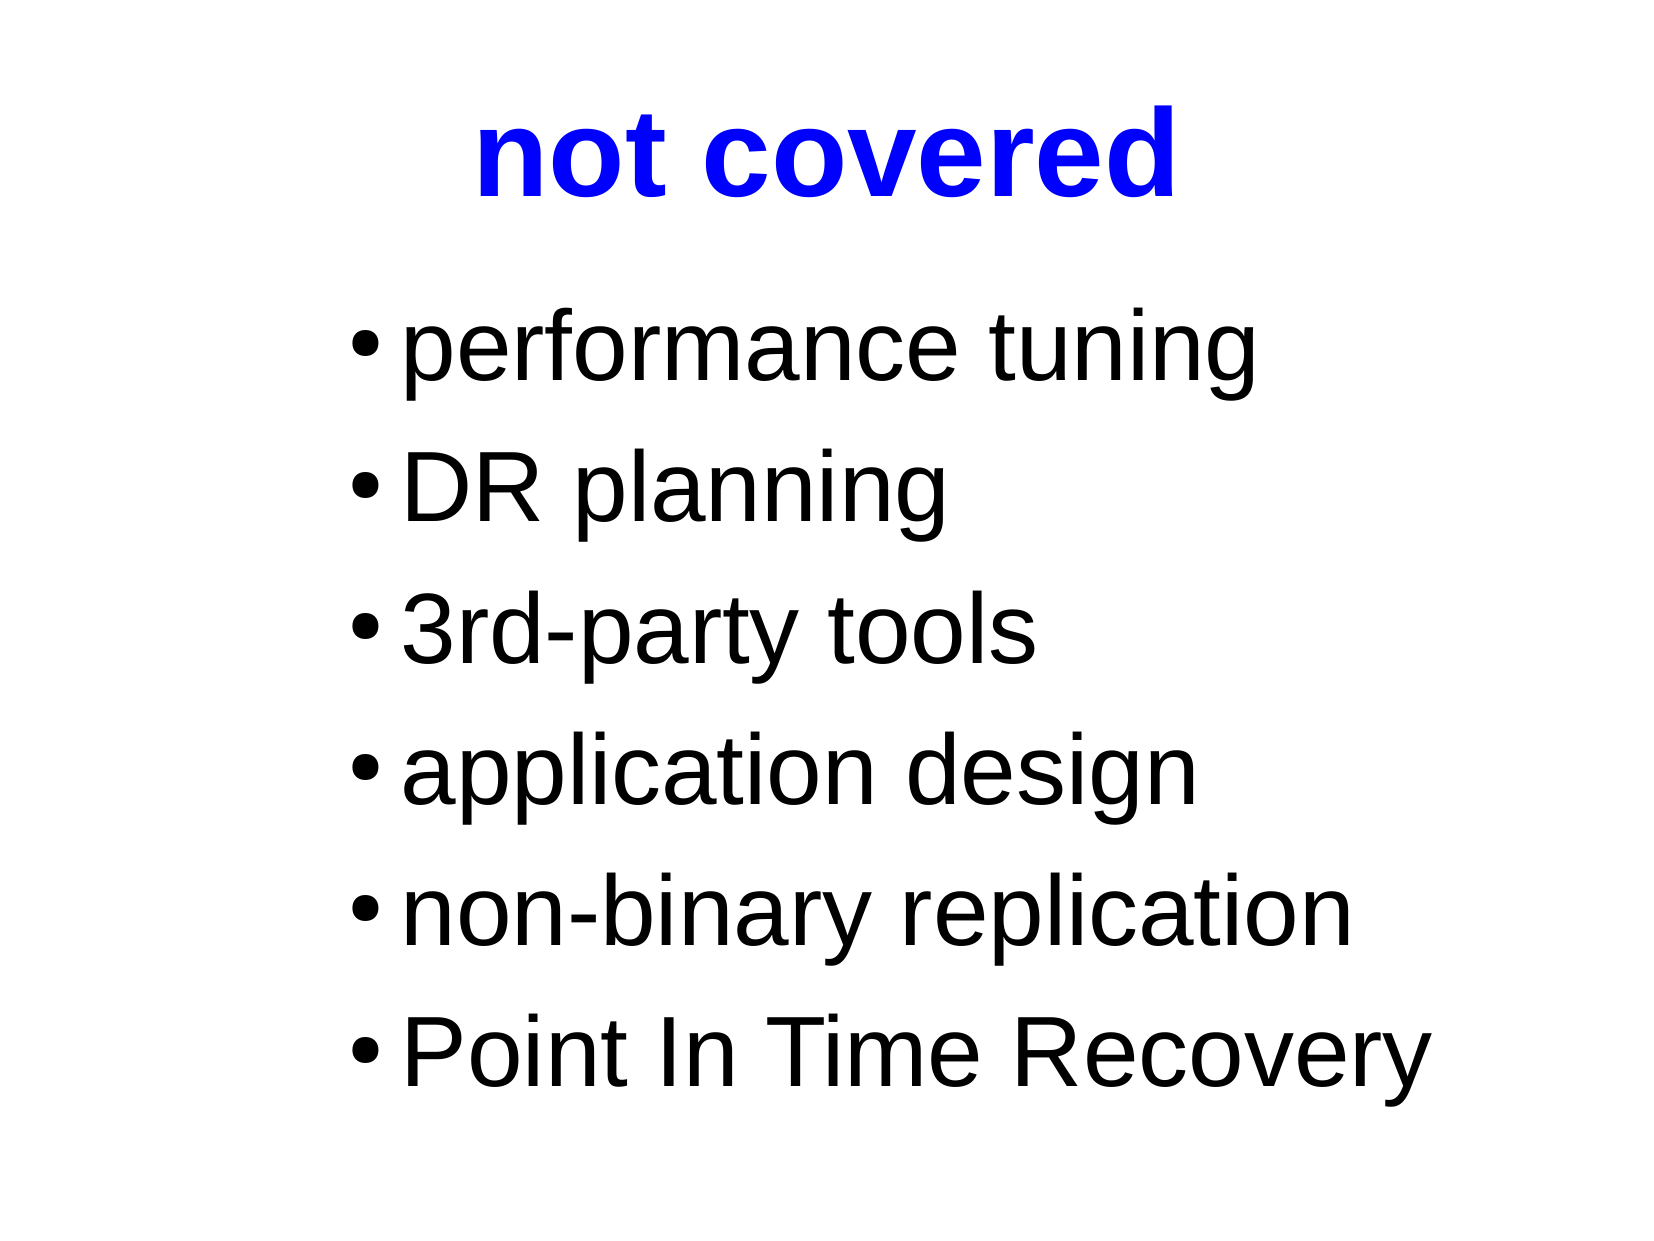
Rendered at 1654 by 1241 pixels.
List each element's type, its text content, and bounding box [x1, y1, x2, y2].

list performance tuning DR planning 3rd-party tools application design non-binary replication Point In Time Recovery [330, 290, 1591, 1126]
title not covered [82, 49, 1571, 257]
